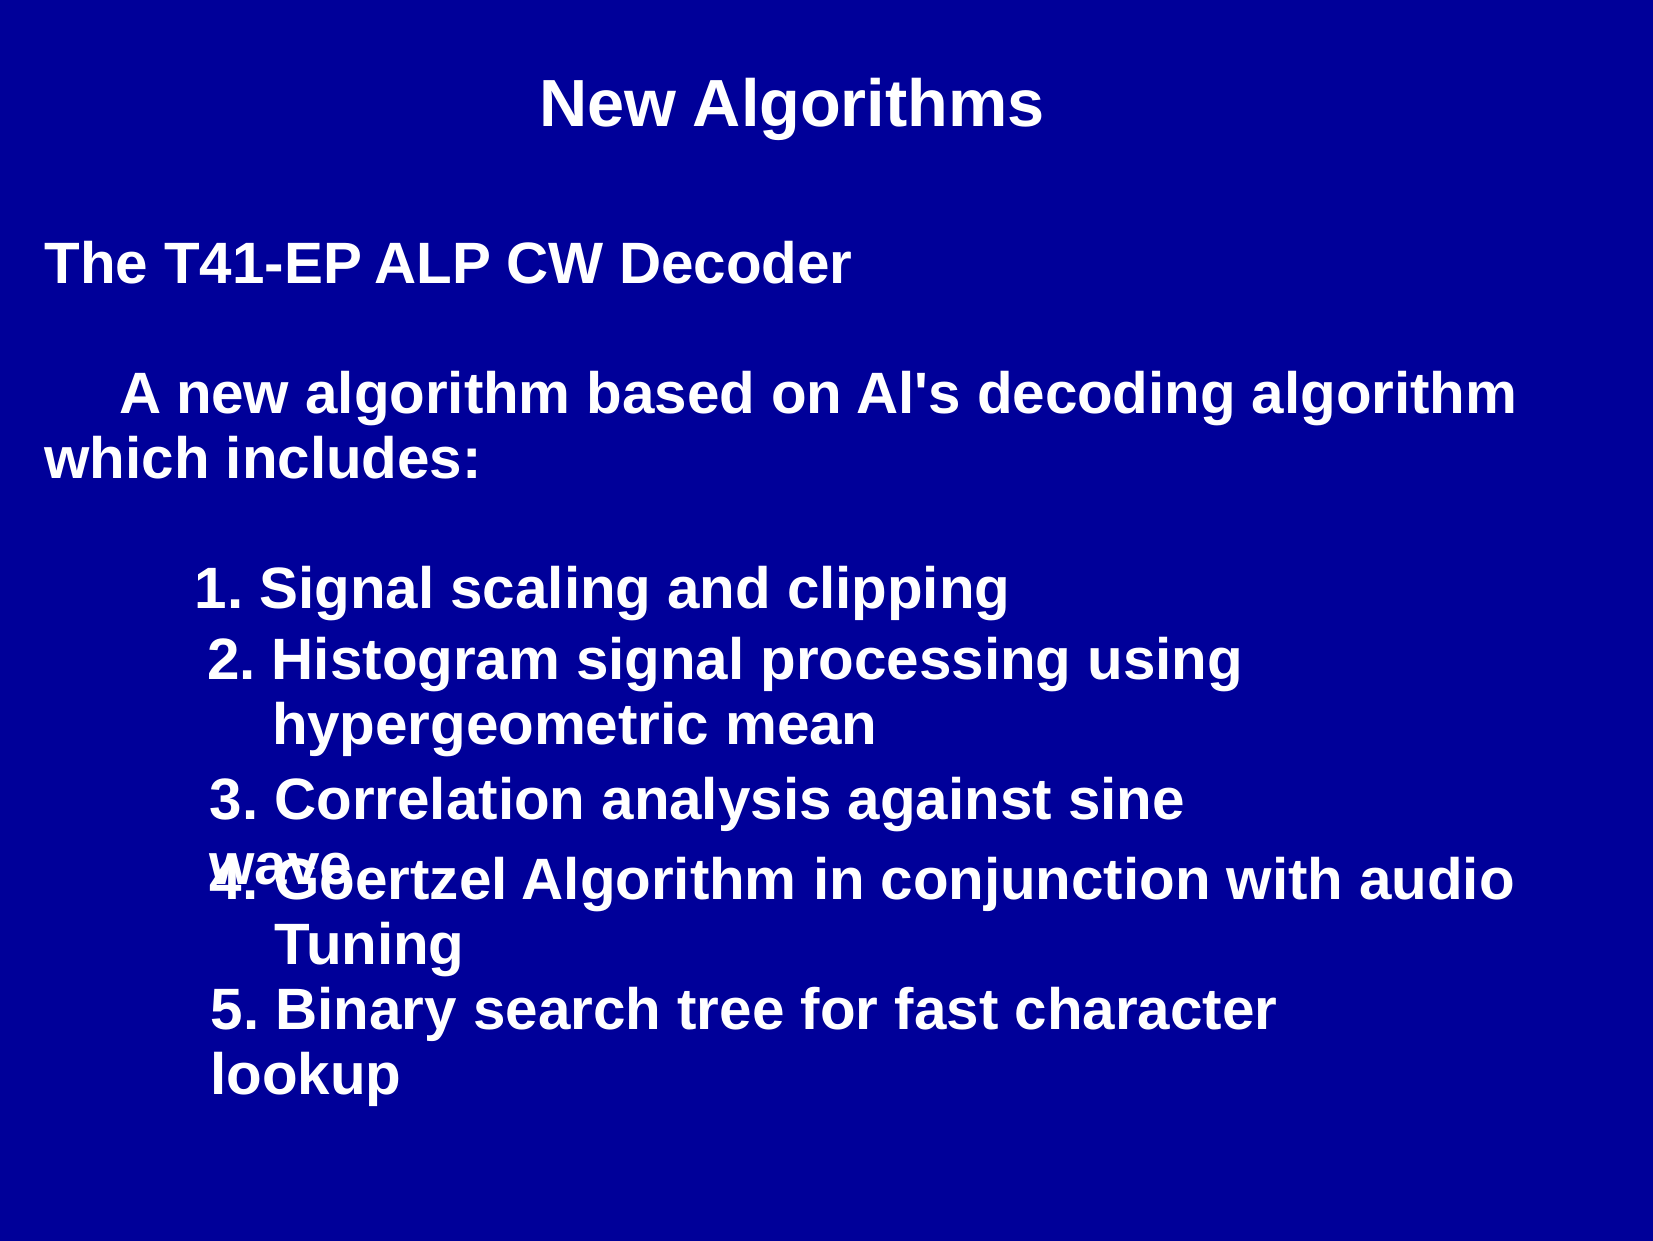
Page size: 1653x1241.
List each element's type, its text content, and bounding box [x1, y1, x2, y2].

text_box 2. Histogram signal processing using hypergeometric mean [192, 620, 1276, 766]
text_box The T41-EP ALP CW Decoder A new algorithm based on Al's decoding algorithm which includes: 1. Signal scaling and clipping [29, 149, 1605, 830]
text_box New Algorithms [525, 59, 1066, 224]
text_box 5. Binary search tree for fast character lookup [196, 970, 1501, 1051]
text_box 4. Goertzel Algorithm in conjunction with audio Tuning [194, 840, 1534, 986]
text_box 3. Correlation analysis against sine wave [194, 760, 1360, 840]
